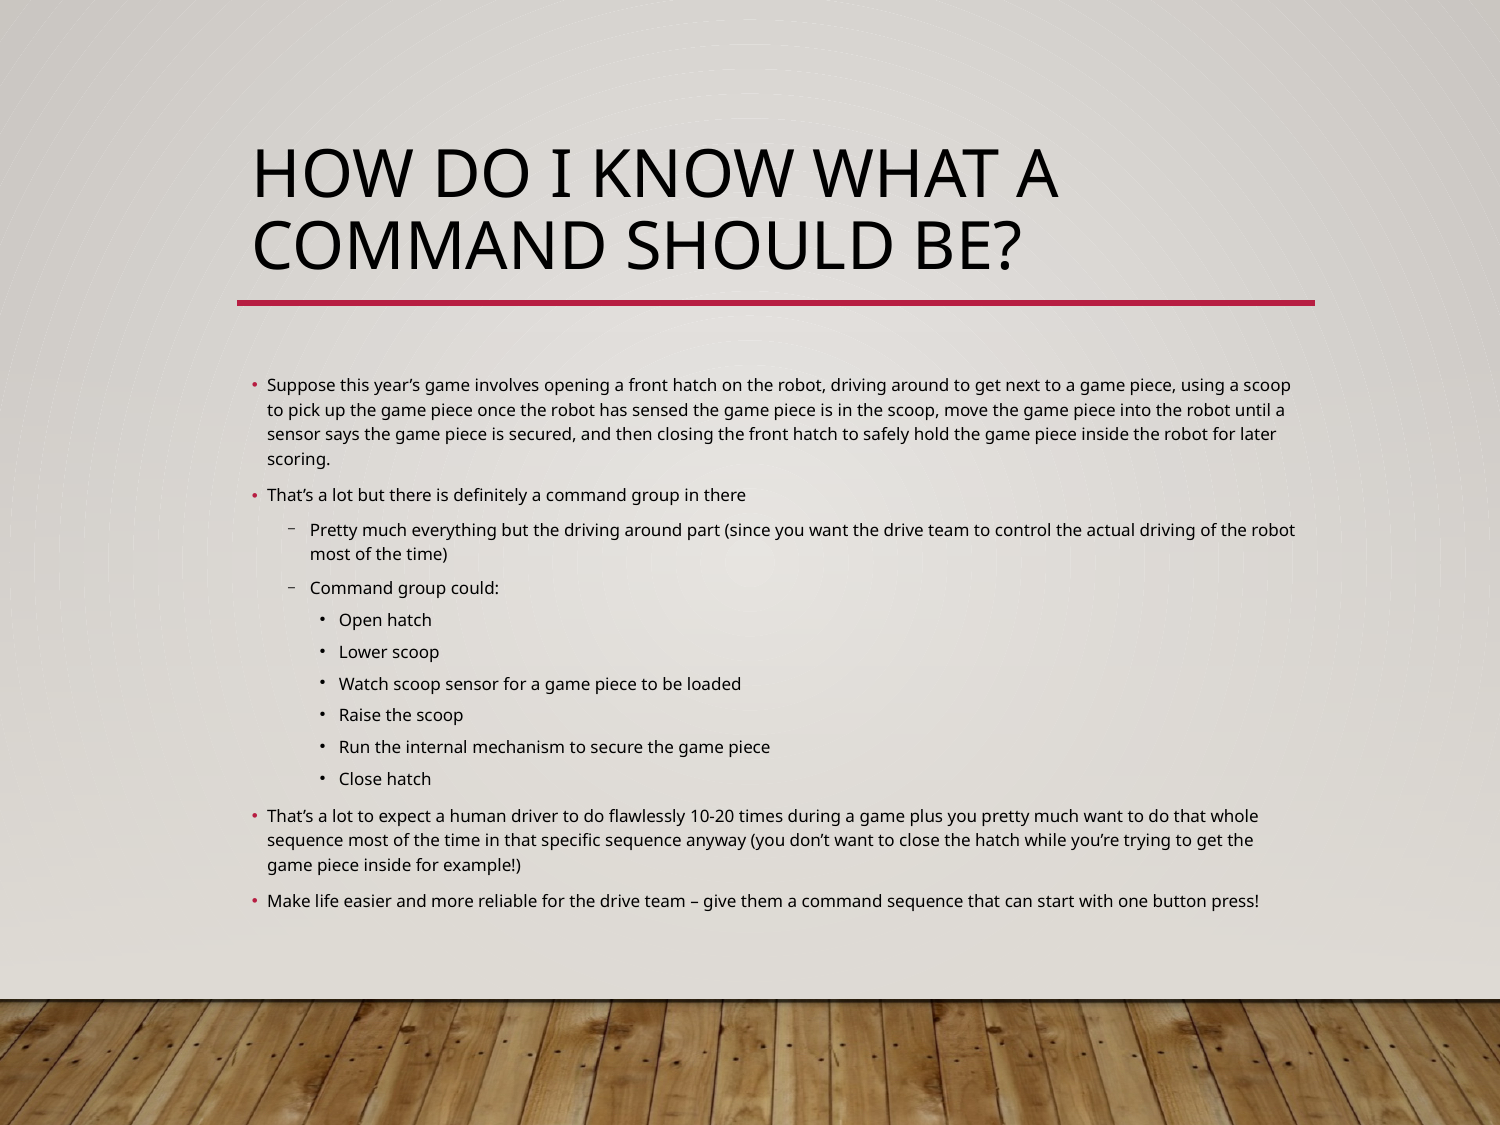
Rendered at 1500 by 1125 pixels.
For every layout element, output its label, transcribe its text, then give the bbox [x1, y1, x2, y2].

list Suppose this year’s game involves opening a front hatch on the robot, driving around to get next to a game piece, using a scoop to pick up the game piece once the robot has sensed the game piece is in the scoop, move the game piece into the robot until a sensor says the game piece is secured, and then closing the front hatch to safely hold the game piece inside the robot for later scoring. That’s a lot but there is definitely a command group in there Pretty much everything but the driving around part (since you want the drive team to control the actual driving of the robot most of the time) Command group could: Open hatch Lower scoop Watch scoop sensor for a game piece to be loaded Raise the scoop Run the internal mechanism to secure the game piece Close hatch That’s a lot to expect a human driver to do flawlessly 10-20 times during a game plus you pretty much want to do that whole sequence most of the time in that specific sequence anyway (you don’t want to close the hatch while you’re trying to get the game piece inside for example!) Make life easier and more reliable for the drive team – give them a command sequence that can start with one button press! [236, 330, 1315, 931]
title How do I know what a command should be? [236, 131, 1315, 305]
picture [0, 999, 1500, 1125]
